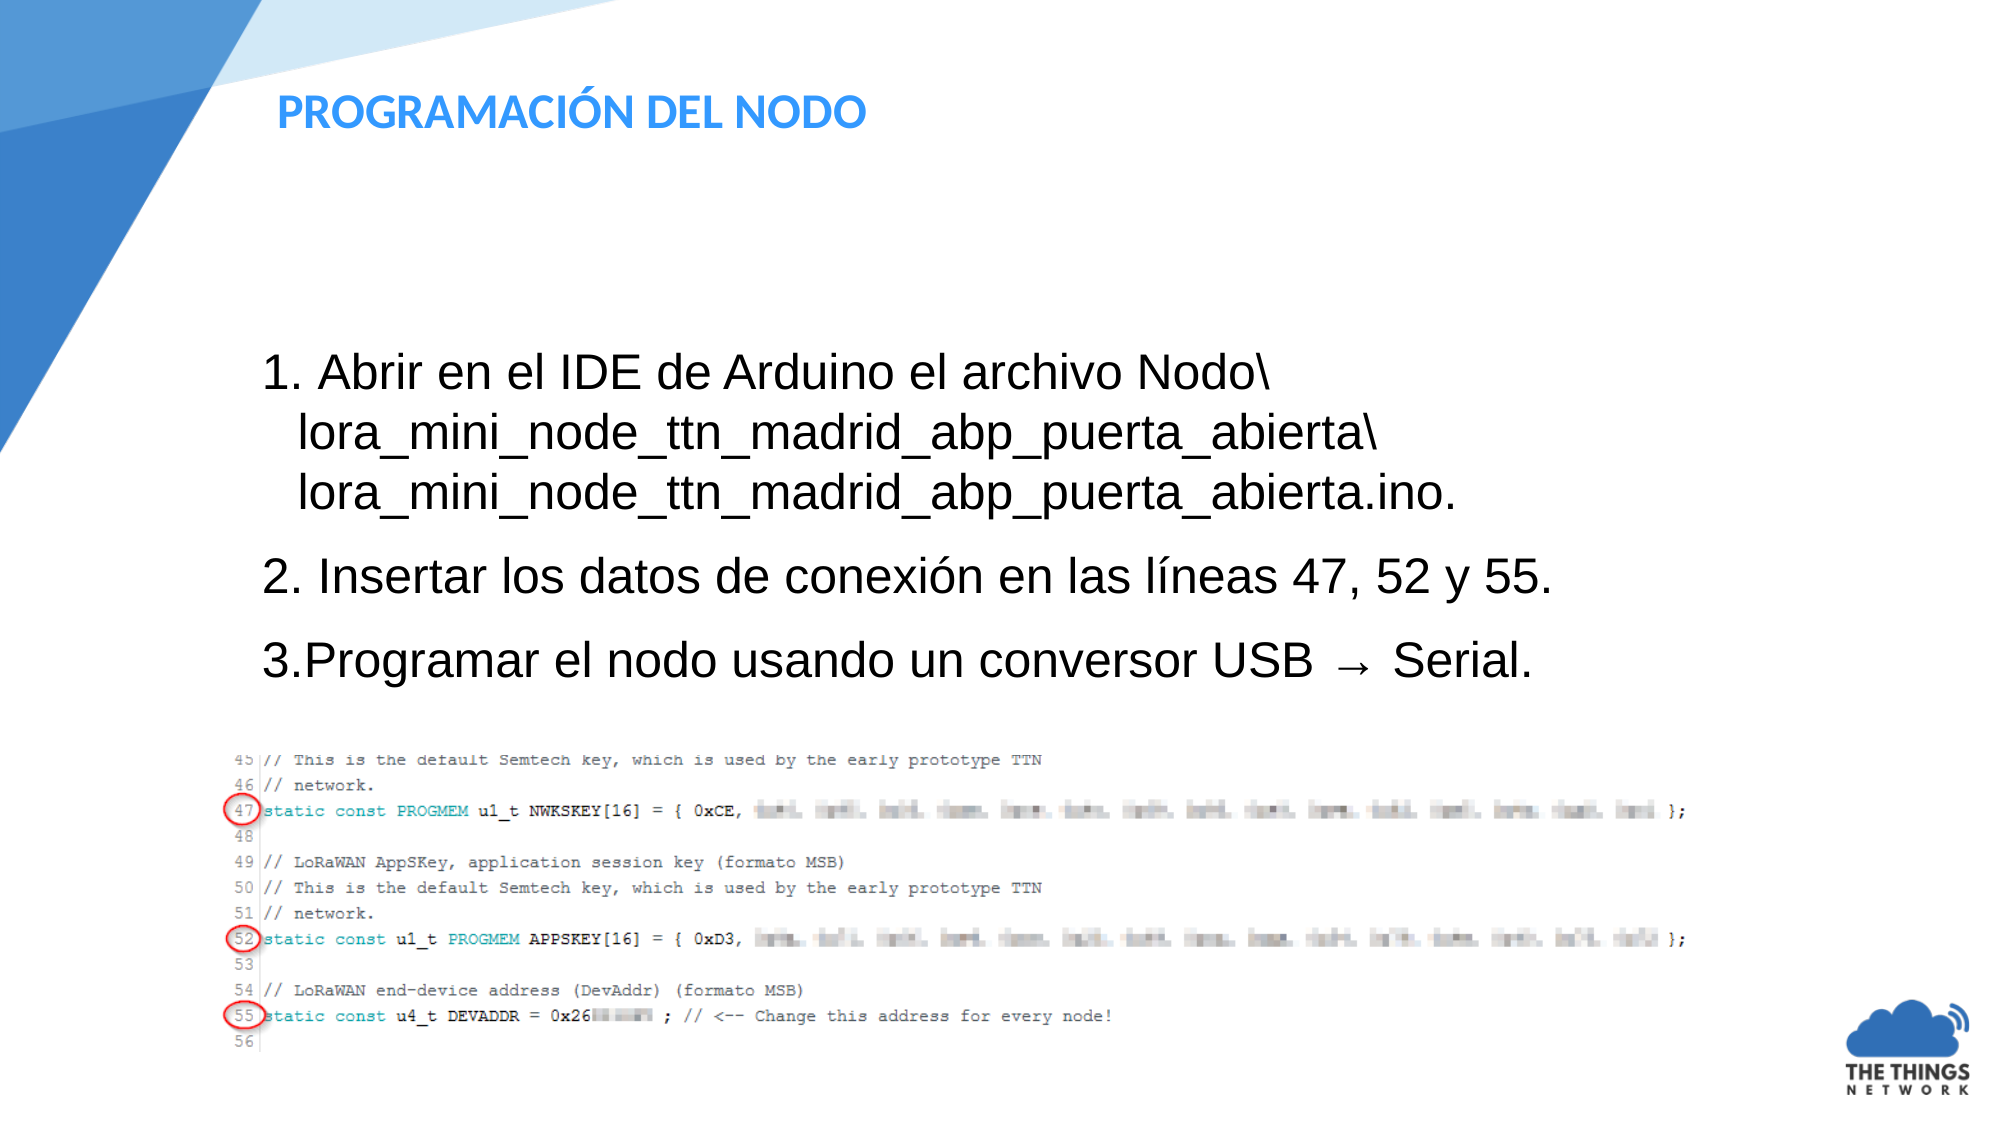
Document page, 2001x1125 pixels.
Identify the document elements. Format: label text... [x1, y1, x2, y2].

picture [0, 0, 1970, 1095]
text_box PROGRAMACIÓN DEL NODO [99, 44, 1900, 233]
text_box Abrir en el IDE de Arduino el archivo Nodo\lora_mini_node_ttn_madrid_abp_puerta_abierta\lora_mini_node_ttn_madrid_abp_puerta_abierta.ino. Insertar los datos de conexión en las líneas 47, 52 y 55. Programar el nodo usando un conversor USB → Serial. [261, 339, 1878, 1014]
